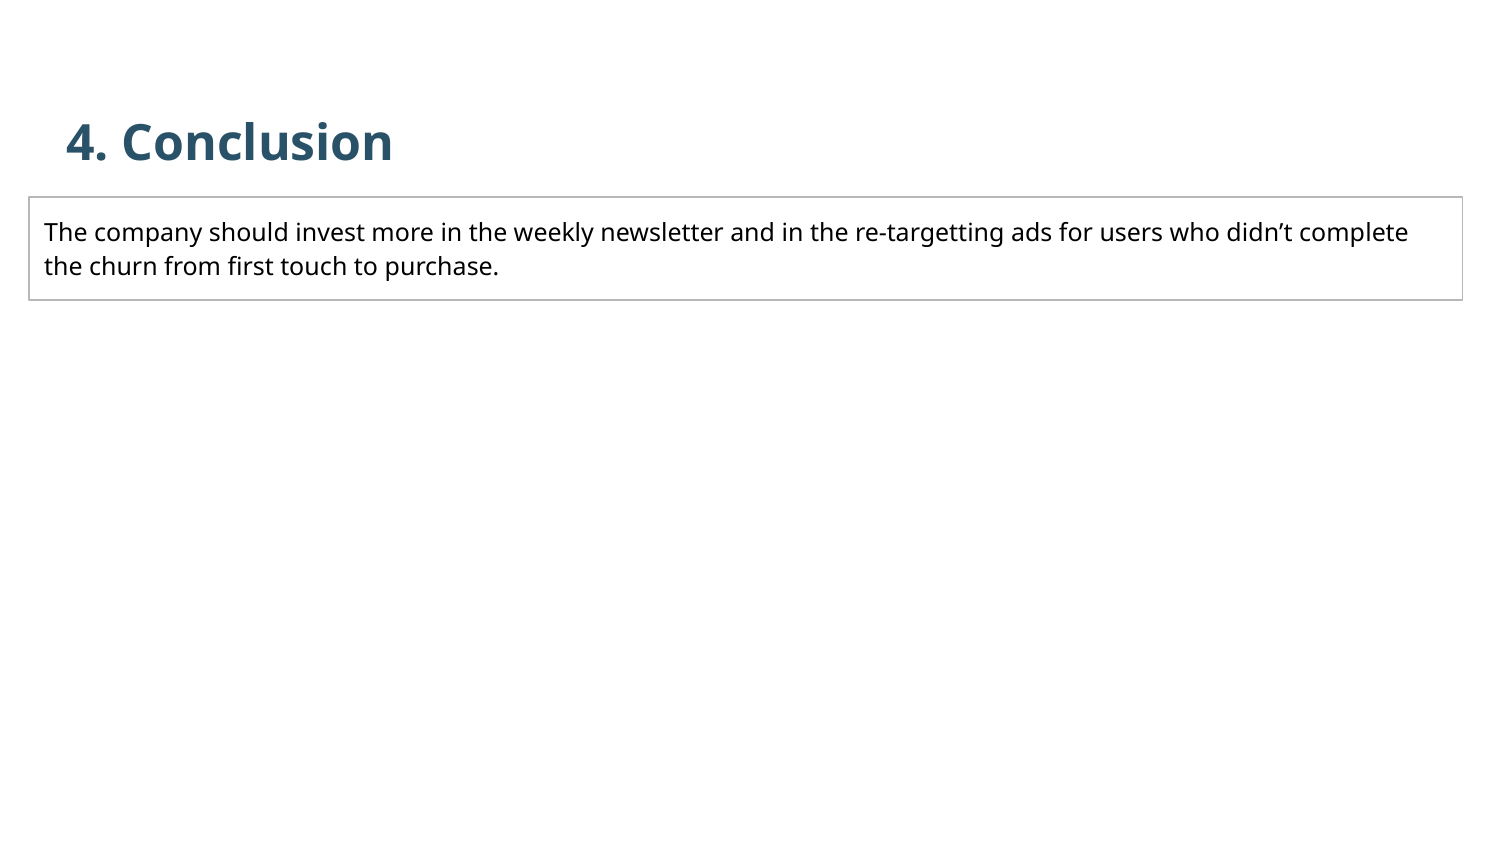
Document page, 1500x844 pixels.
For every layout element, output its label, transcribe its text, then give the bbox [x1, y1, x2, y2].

text_box The company should invest more in the weekly newsletter and in the re-targetting ads for users who didn’t complete the churn from first touch to purchase. [29, 197, 1463, 300]
text_box 4. Conclusion [51, 48, 1449, 186]
